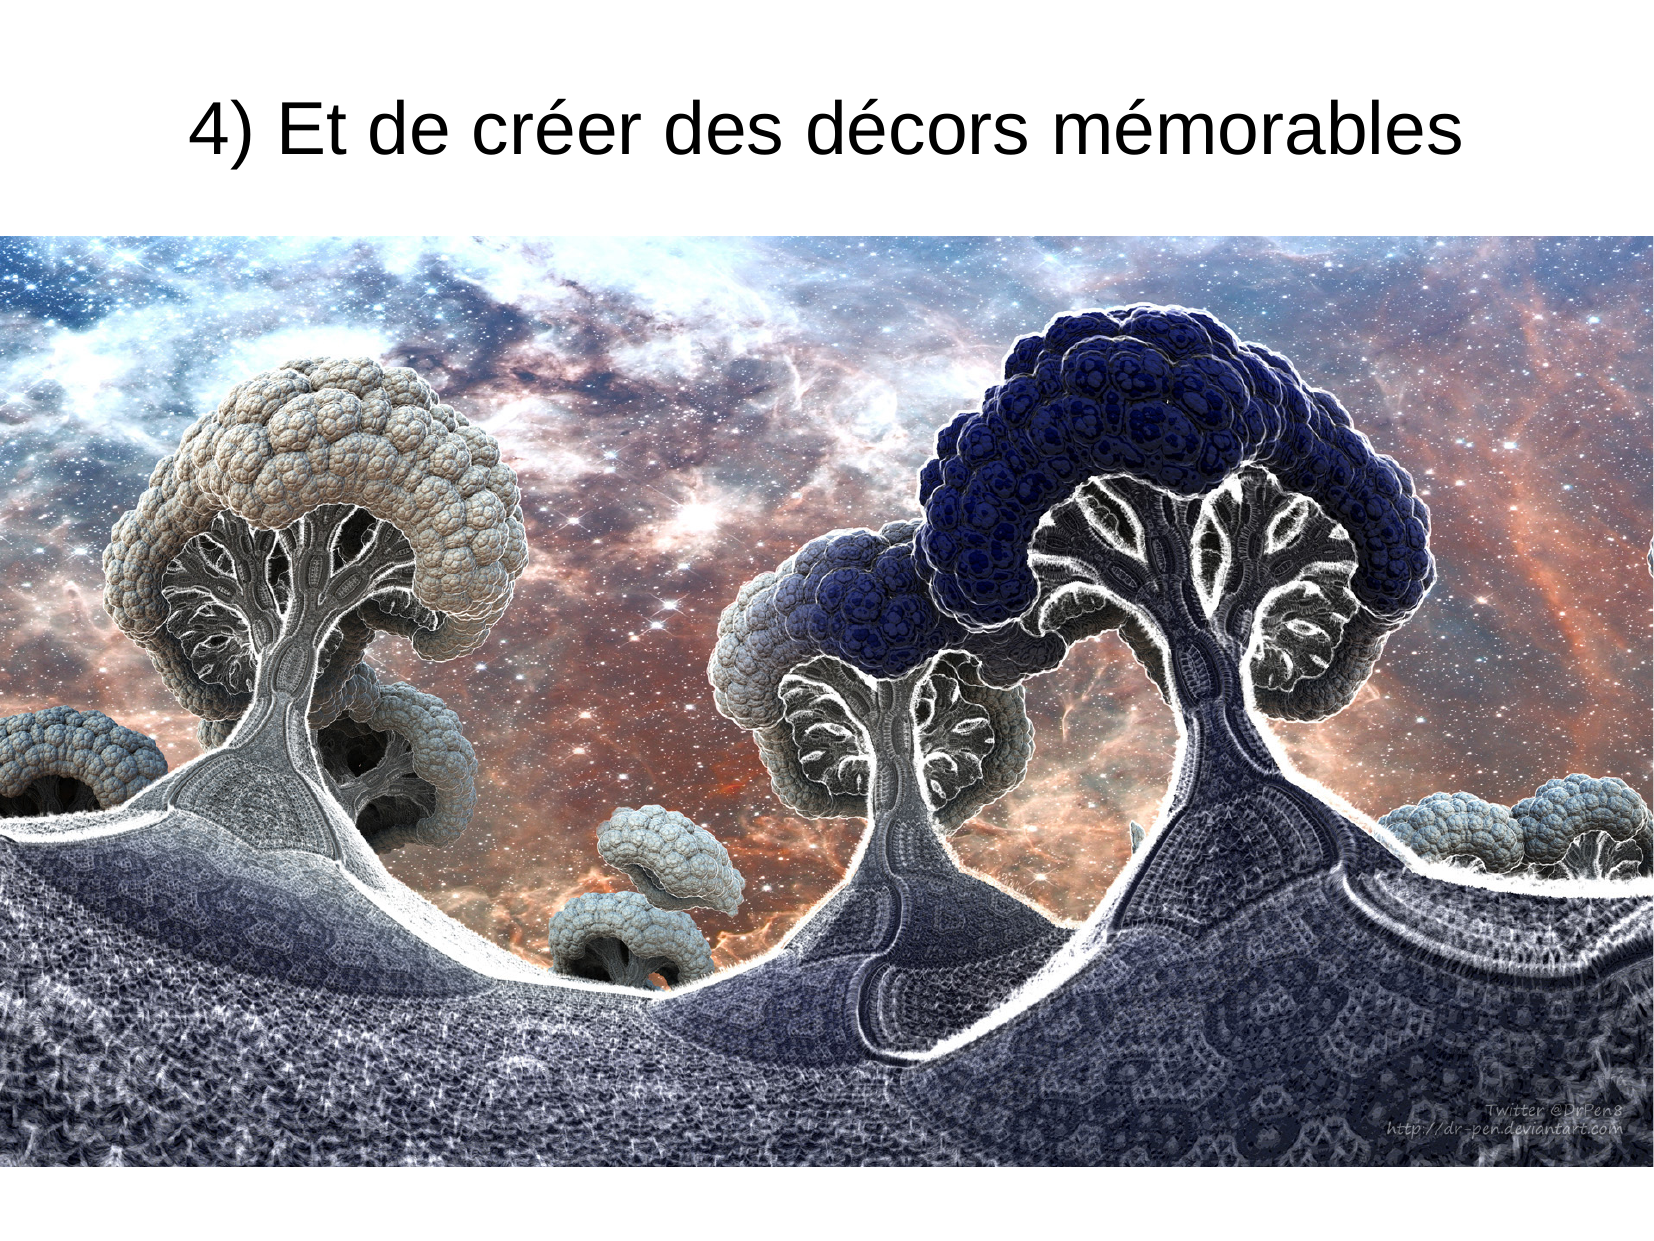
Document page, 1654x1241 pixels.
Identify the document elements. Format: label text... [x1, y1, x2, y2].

picture [0, 236, 1654, 1167]
title 4) Et de créer des décors mémorables [82, 59, 1571, 198]
